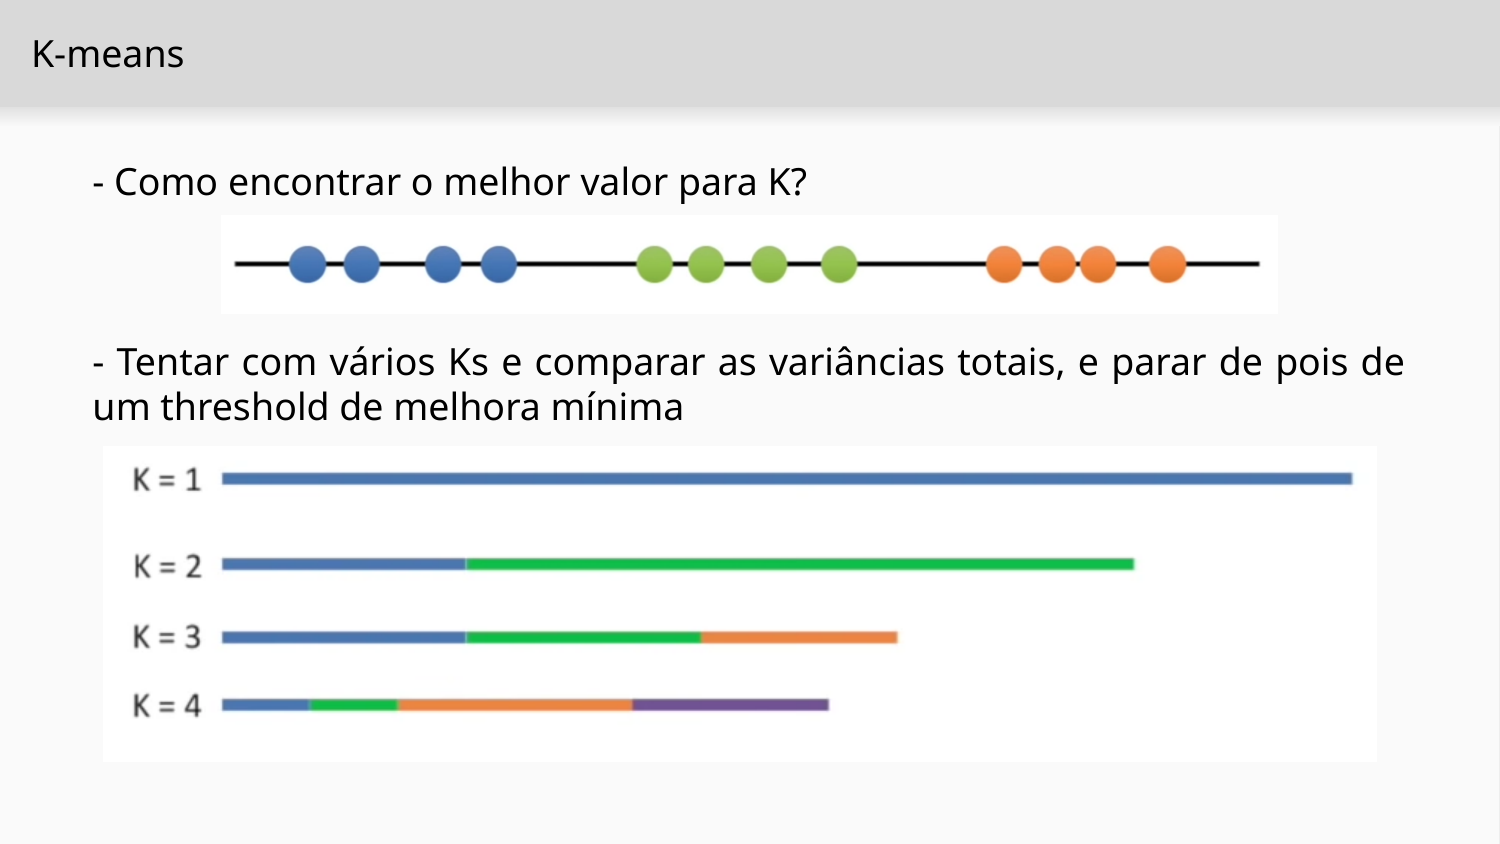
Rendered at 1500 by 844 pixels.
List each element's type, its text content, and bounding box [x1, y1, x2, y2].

list - Como encontrar o melhor valor para K? - Tentar com vários Ks e comparar as variâncias totais, e parar de pois de um threshold de melhora mínima [77, 142, 1422, 525]
picture [103, 446, 1377, 762]
title K-means [16, 2, 1464, 102]
picture [221, 215, 1278, 314]
